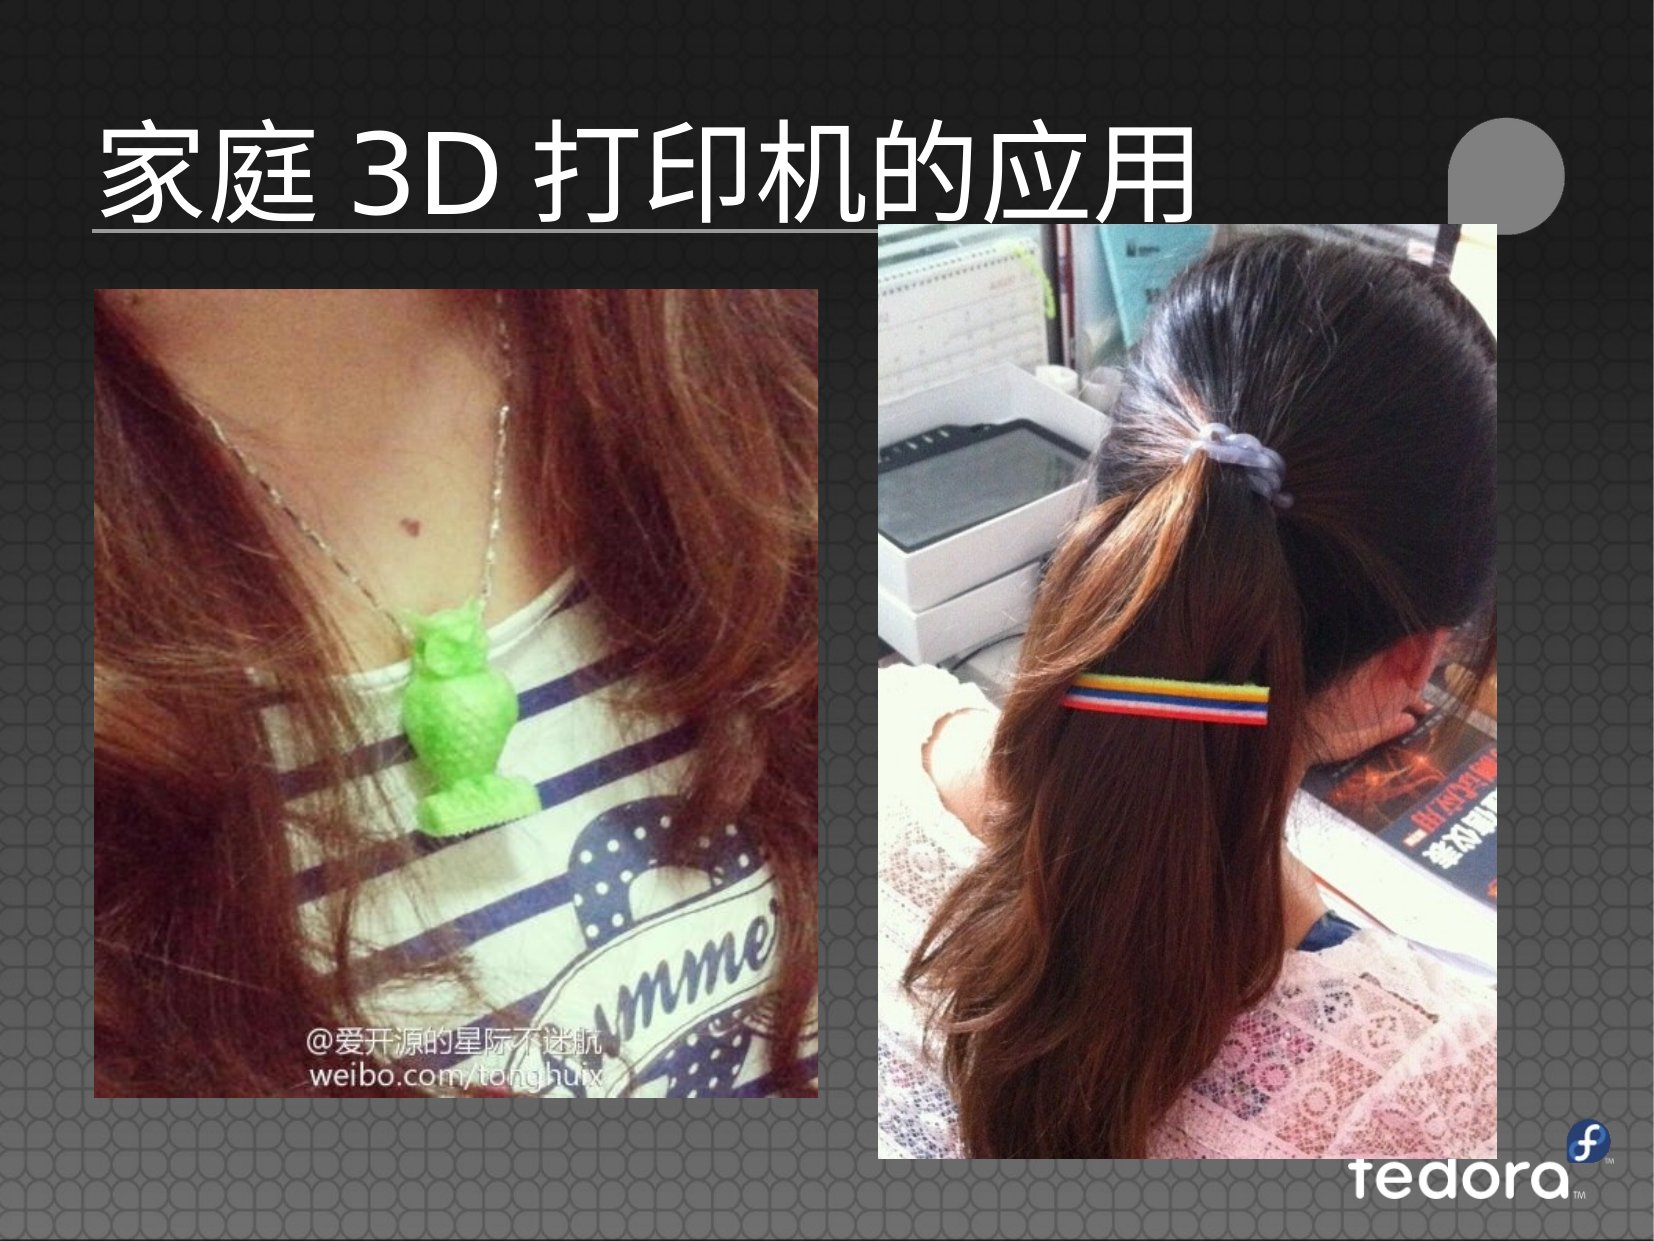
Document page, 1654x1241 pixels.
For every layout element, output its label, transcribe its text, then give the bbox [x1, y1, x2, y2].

picture [0, 0, 1654, 1241]
title 家庭3D打印机的应用 [94, 100, 1426, 251]
